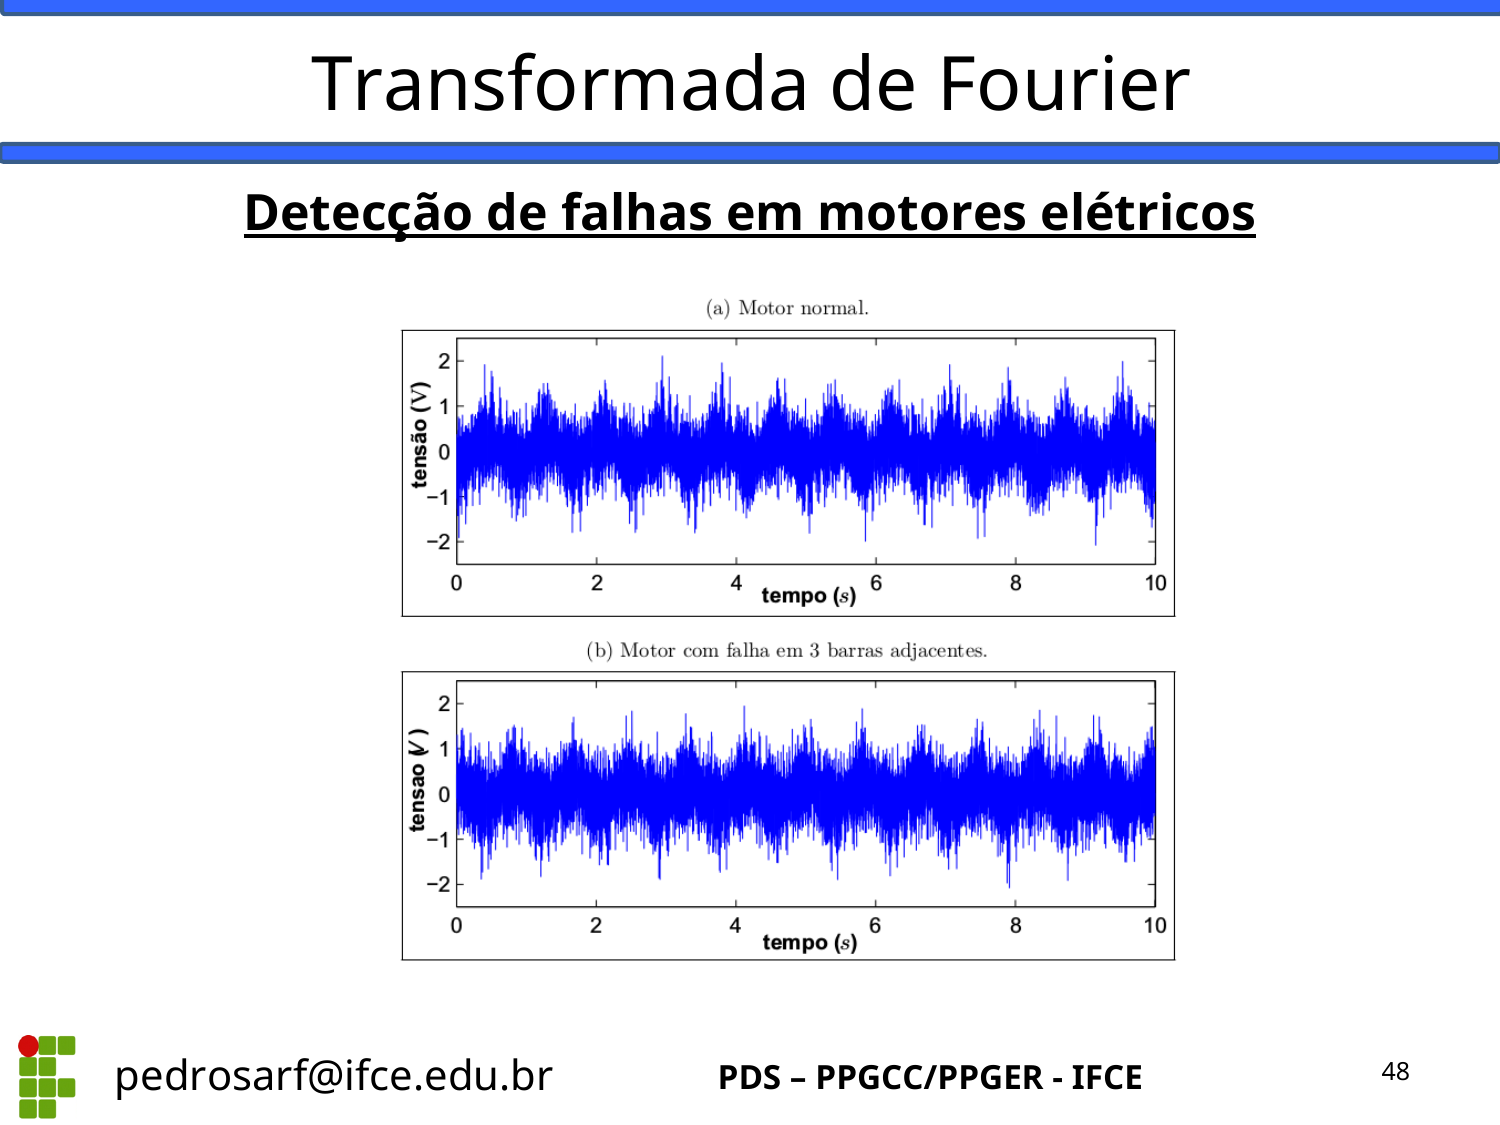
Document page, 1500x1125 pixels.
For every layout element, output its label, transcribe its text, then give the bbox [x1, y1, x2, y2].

picture [372, 280, 1195, 996]
picture [17, 1034, 77, 1120]
text_box <número> [1074, 1042, 1426, 1103]
text_box Detecção de falhas em motores elétricos [0, 172, 1500, 1024]
text_box Transformada de Fourier [76, 26, 1427, 134]
